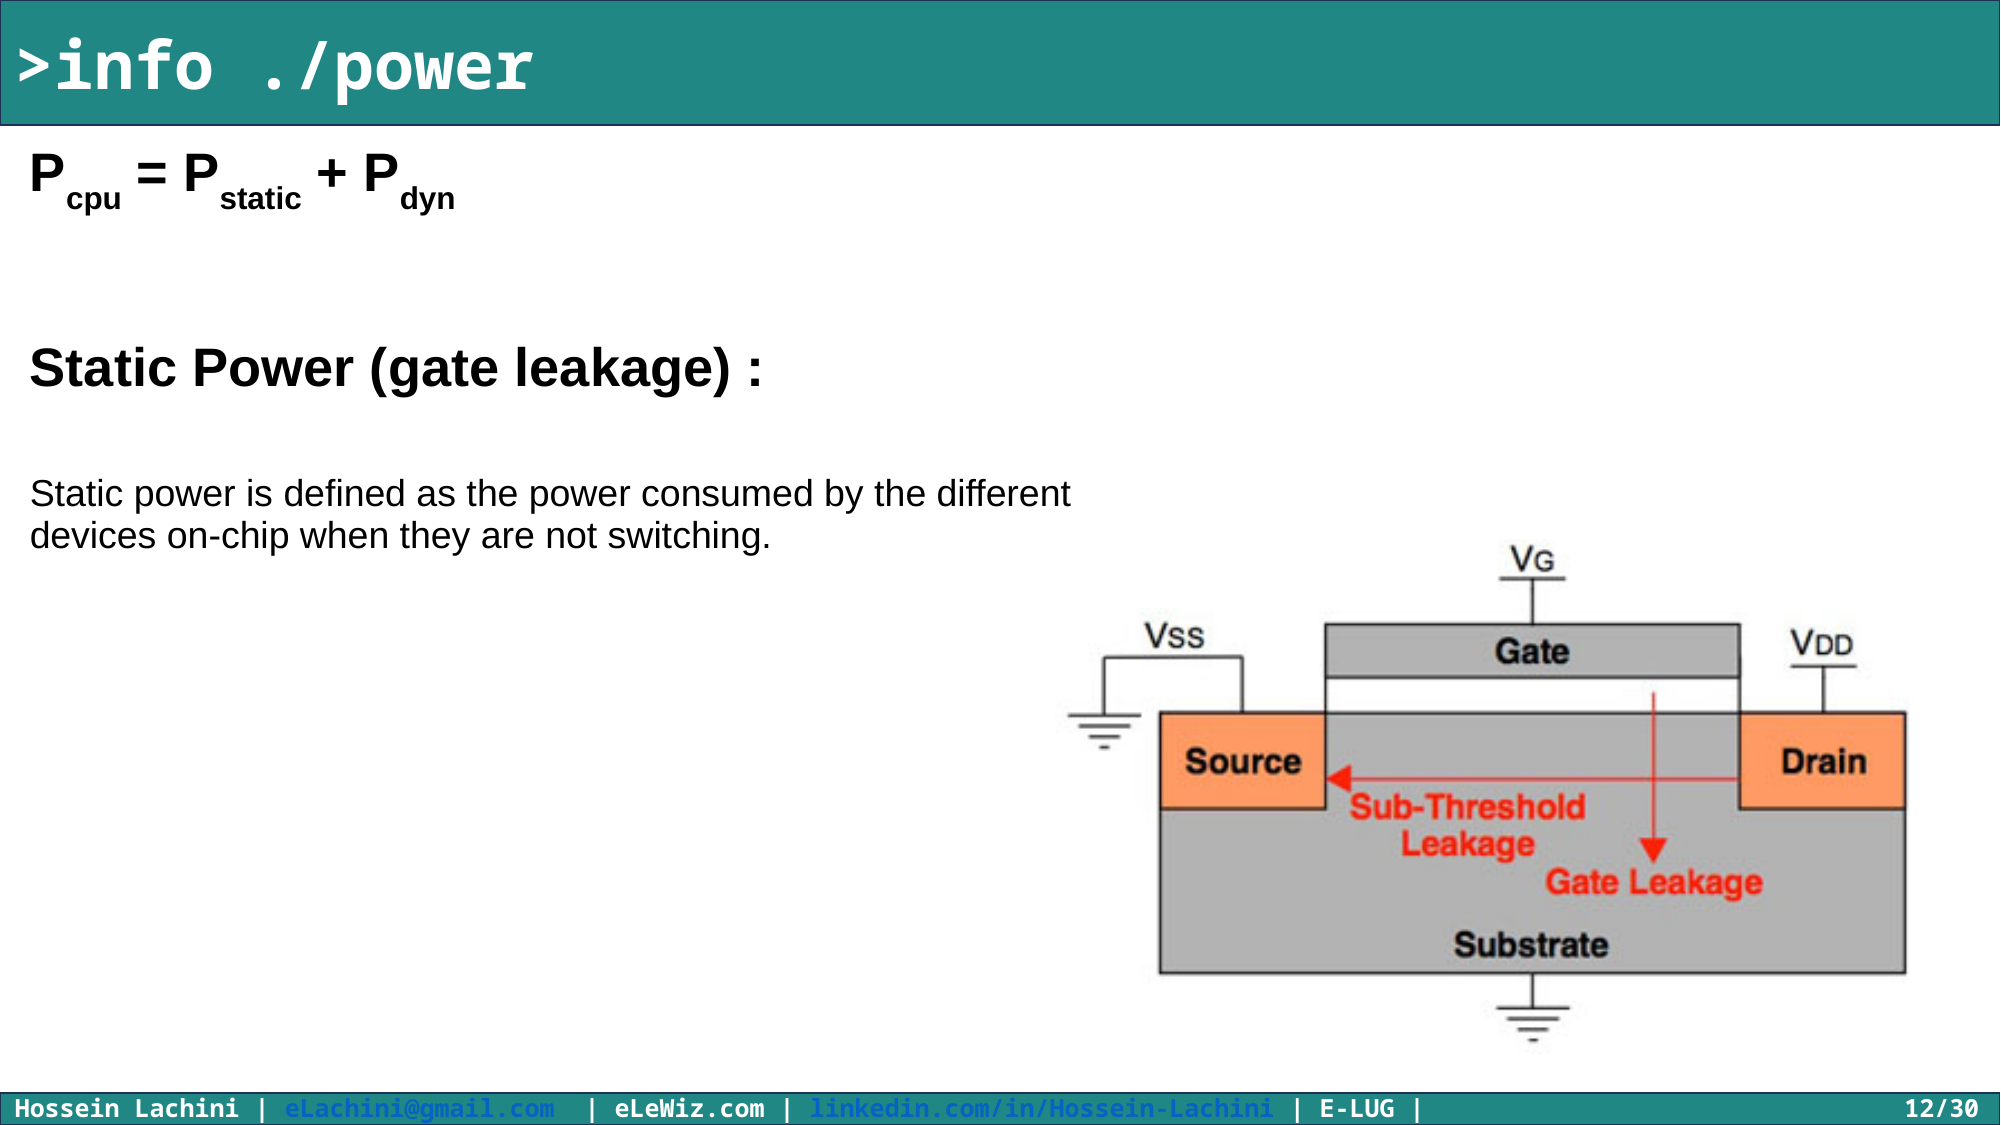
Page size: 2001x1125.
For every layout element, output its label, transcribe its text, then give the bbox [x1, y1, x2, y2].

picture [1055, 539, 1936, 1055]
text_box >info ./power [0, 0, 2000, 125]
text_box Pcpu = Pstatic + Pdyn Static Power (gate leakage) : Static power is defined as the power consumed by the different devices on-chip when they are not switching. [15, 135, 1145, 681]
text_box Hossein Lachini | eLachini@gmail.com | eLeWiz.com | linkedin.com/in/Hossein-Lachini | E-LUG | 12/30 [0, 1093, 2000, 1125]
